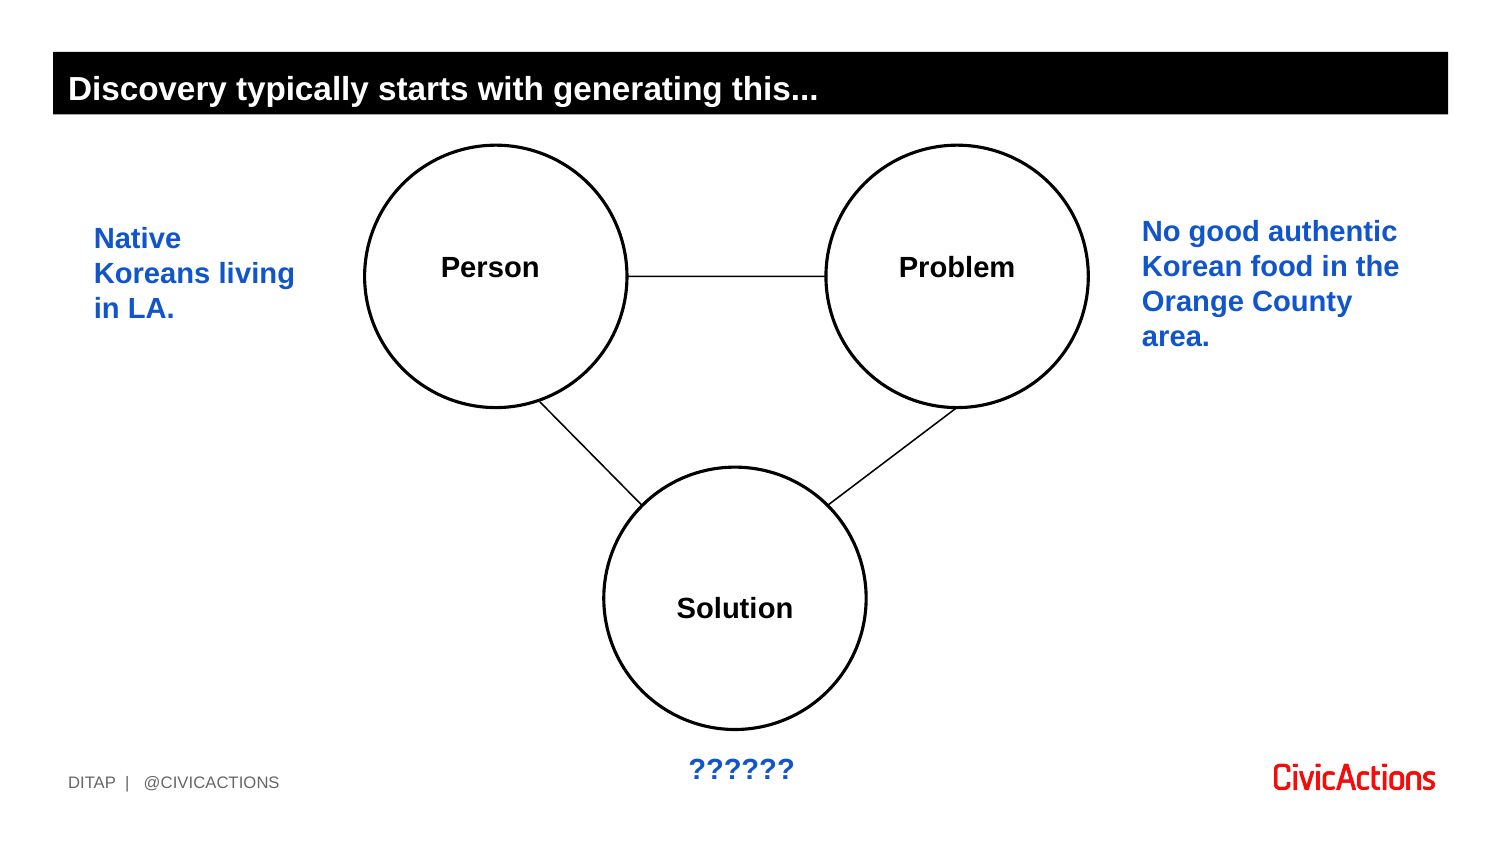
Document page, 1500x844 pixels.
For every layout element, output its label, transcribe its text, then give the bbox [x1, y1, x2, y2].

text_box ?????? [488, 735, 995, 844]
text_box Problem [866, 233, 1049, 335]
text_box No good authentic Korean food in the Orange County area. [1126, 197, 1433, 356]
text_box Person [399, 233, 582, 335]
title Discovery typically starts with generating this... [53, 51, 1449, 115]
picture [1271, 758, 1438, 795]
text_box Native Koreans living in LA. [78, 204, 314, 364]
text_box Solution [643, 574, 827, 675]
